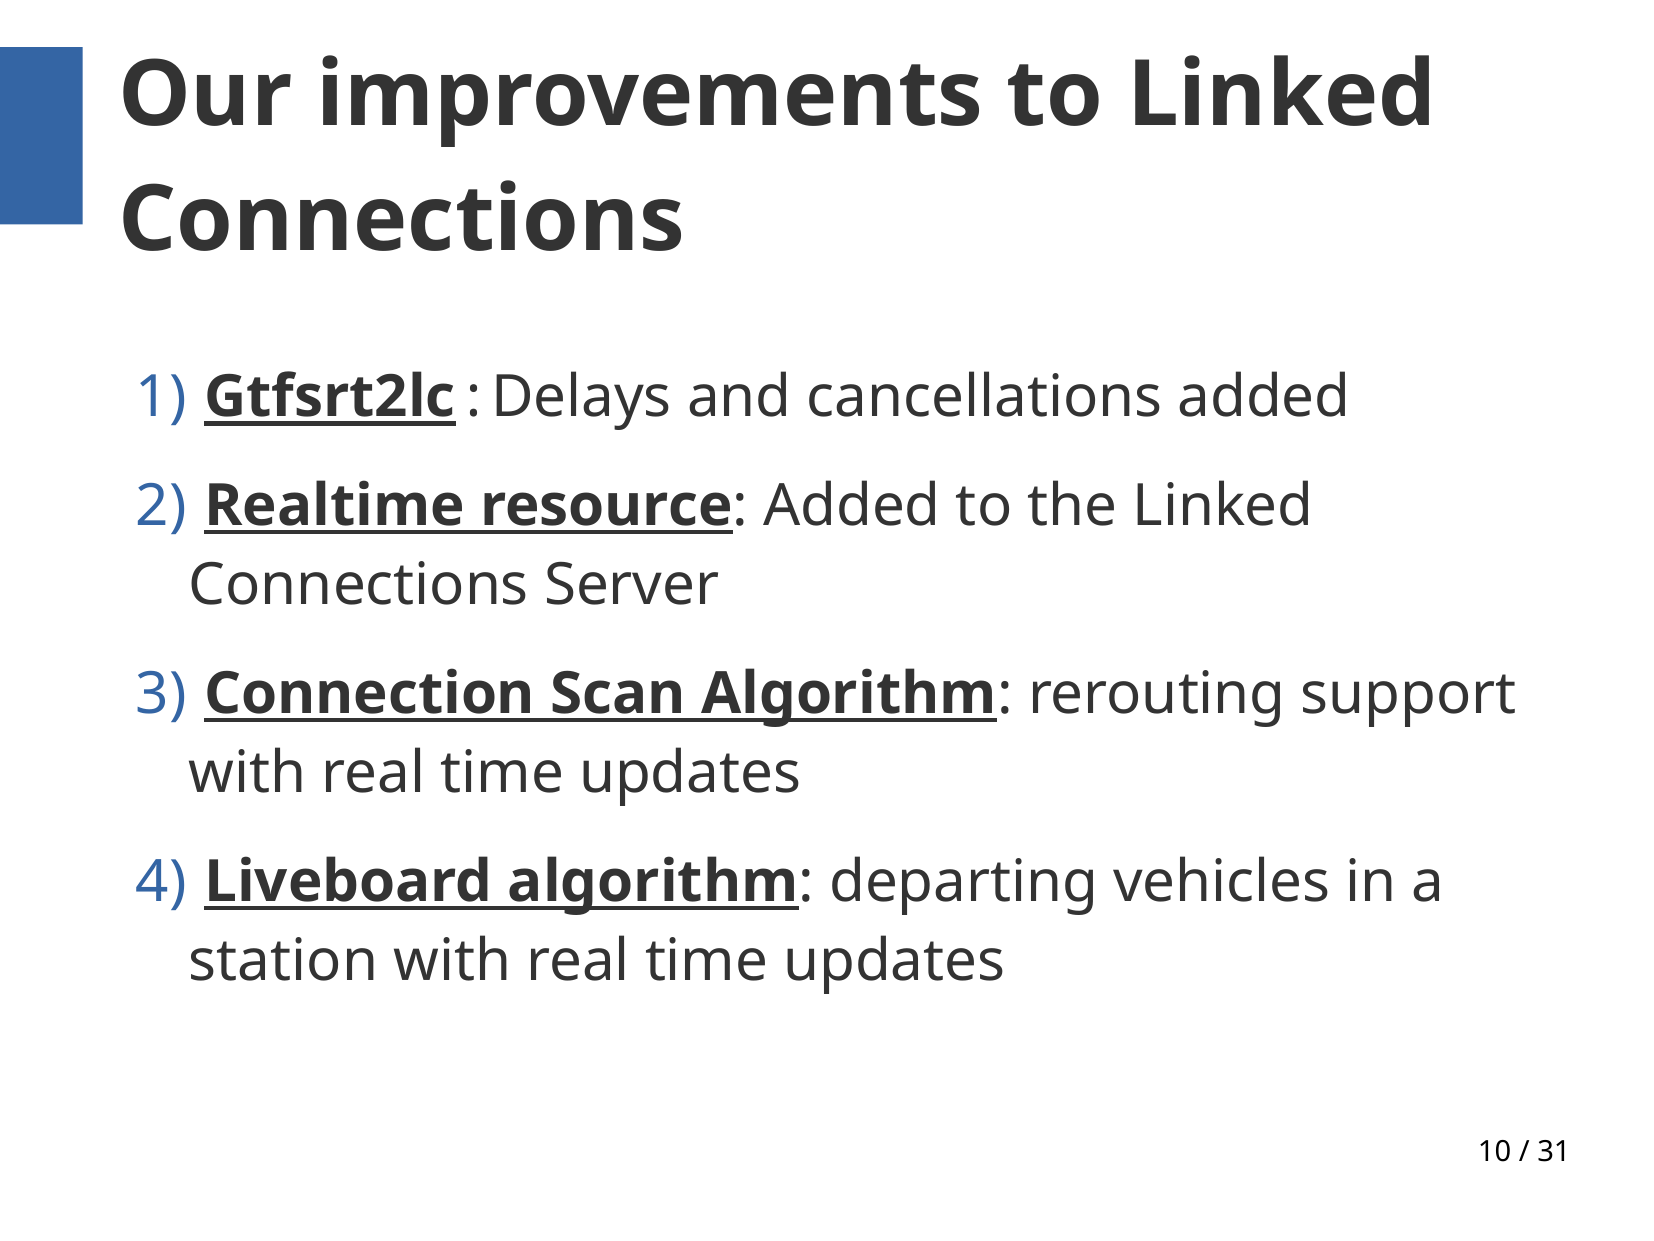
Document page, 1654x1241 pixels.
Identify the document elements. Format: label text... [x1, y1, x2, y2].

title Our improvements to Linked Connections [118, 45, 1571, 260]
list Gtfsrt2lc:Delays and cancellations added Realtime resource: Added to the Linked Connections Server Connection Scan Algorithm: rerouting support with real time updates Liveboard algorithm: departing vehicles in a station with real time updates [118, 354, 1536, 1074]
